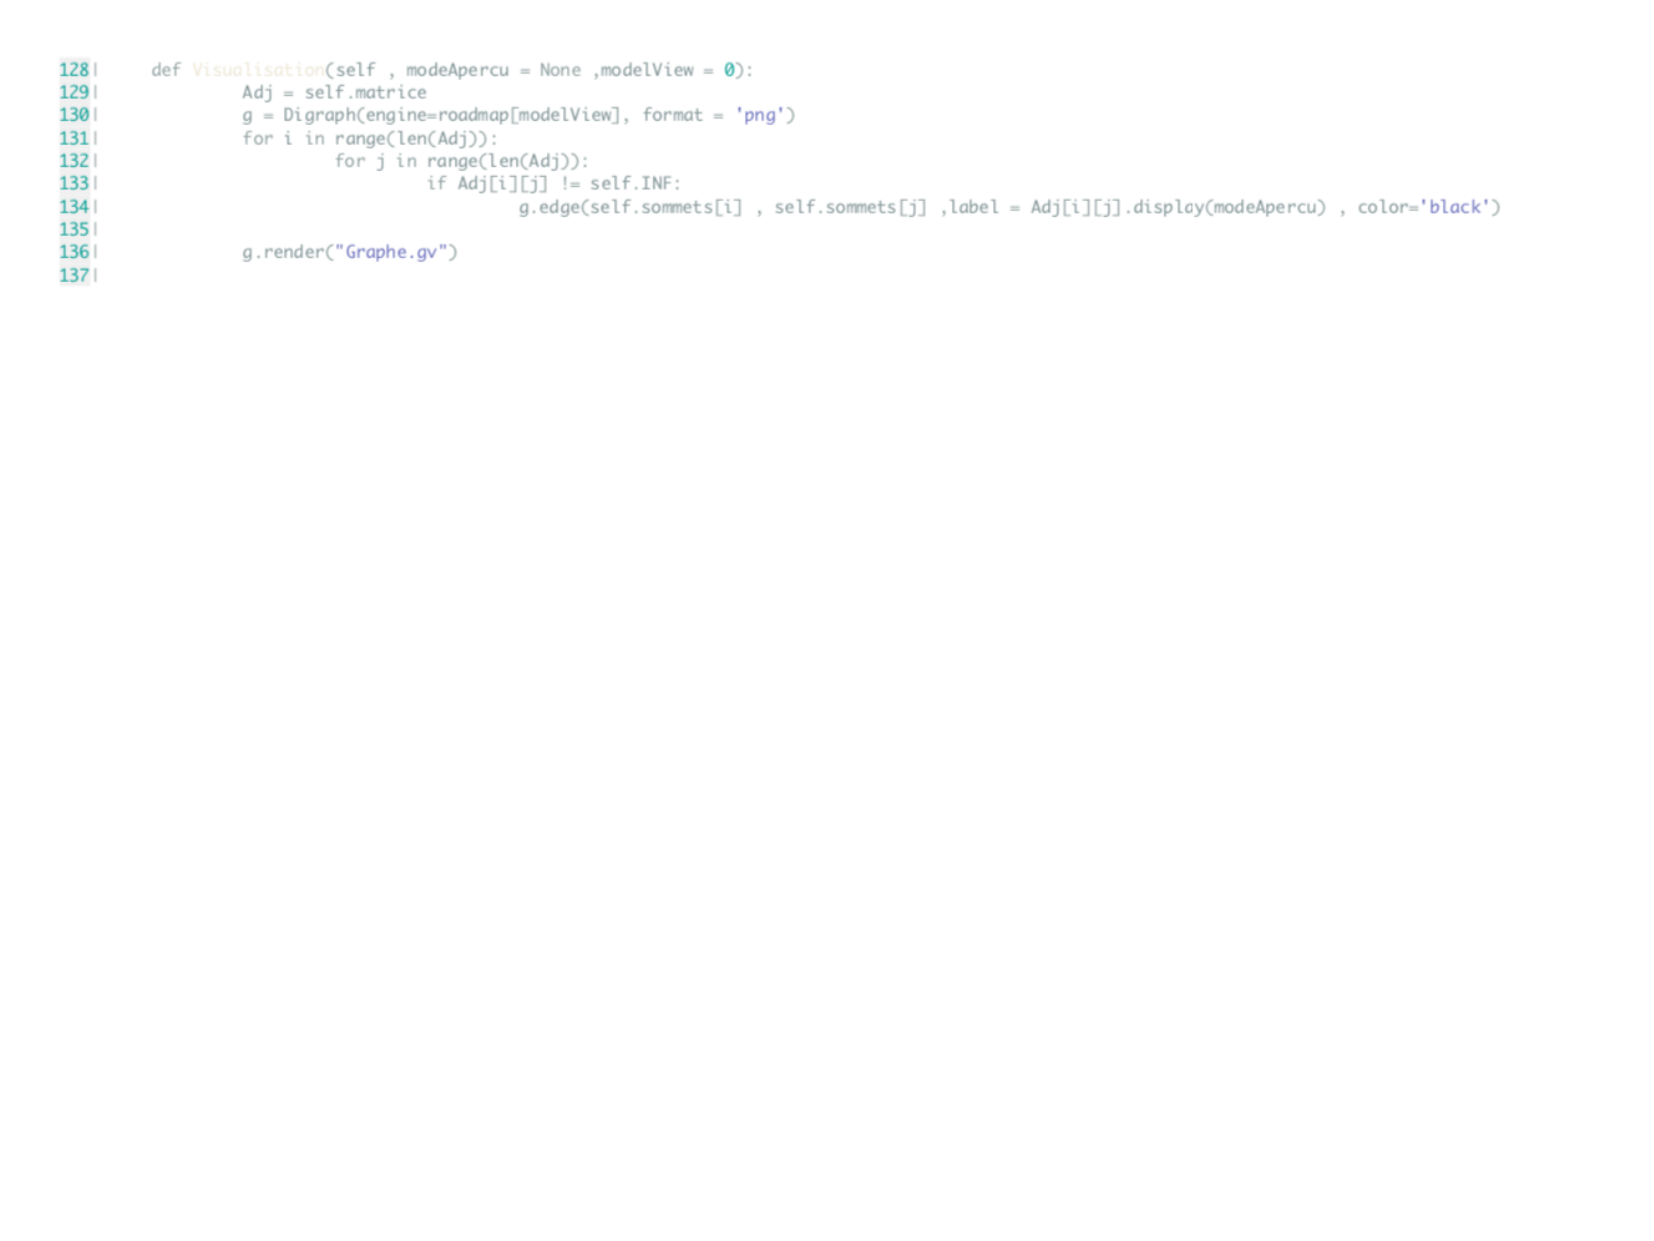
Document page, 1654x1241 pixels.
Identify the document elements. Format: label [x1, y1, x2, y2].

picture [35, 19, 1630, 1016]
